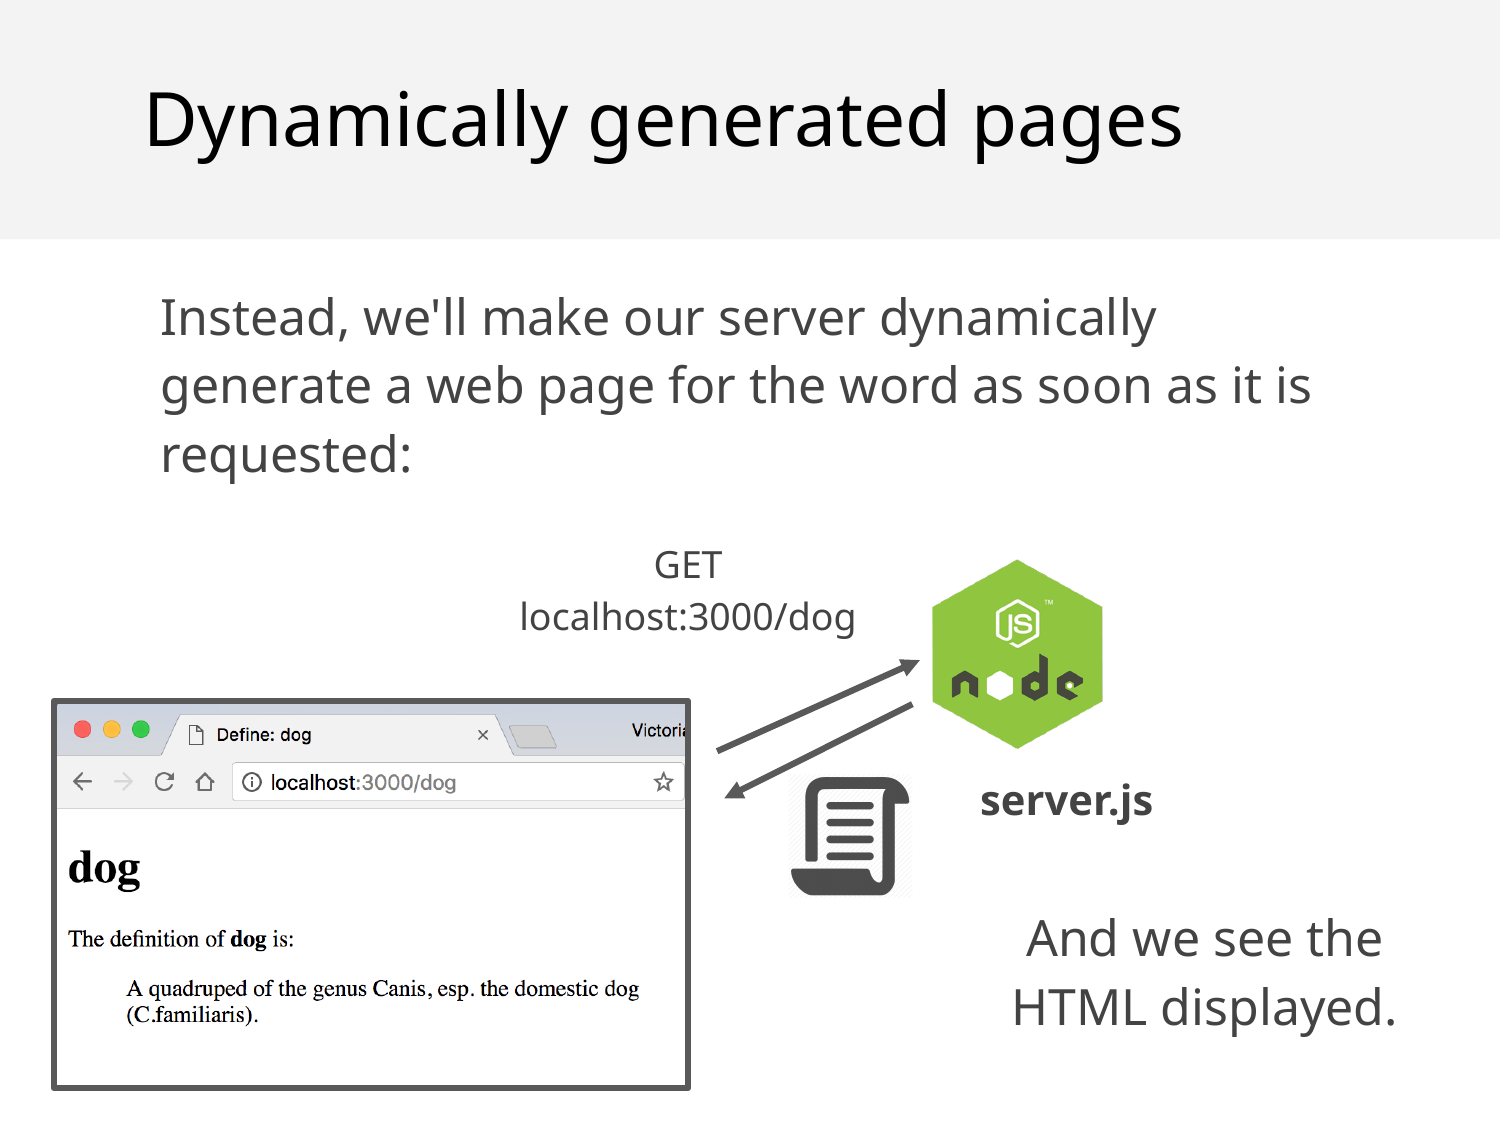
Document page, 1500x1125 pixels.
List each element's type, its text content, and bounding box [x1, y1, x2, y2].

picture [919, 557, 1114, 751]
title Dynamically generated pages [128, 56, 1372, 183]
text_box And we see the HTML displayed. [963, 882, 1447, 1050]
text_box GET localhost:3000/dog [491, 519, 885, 687]
list Instead, we'll make our server dynamically generate a web page for the word as soon as it is requested: [145, 260, 1372, 455]
picture [787, 773, 913, 899]
picture [56, 704, 685, 1086]
list server.js [912, 751, 1222, 824]
